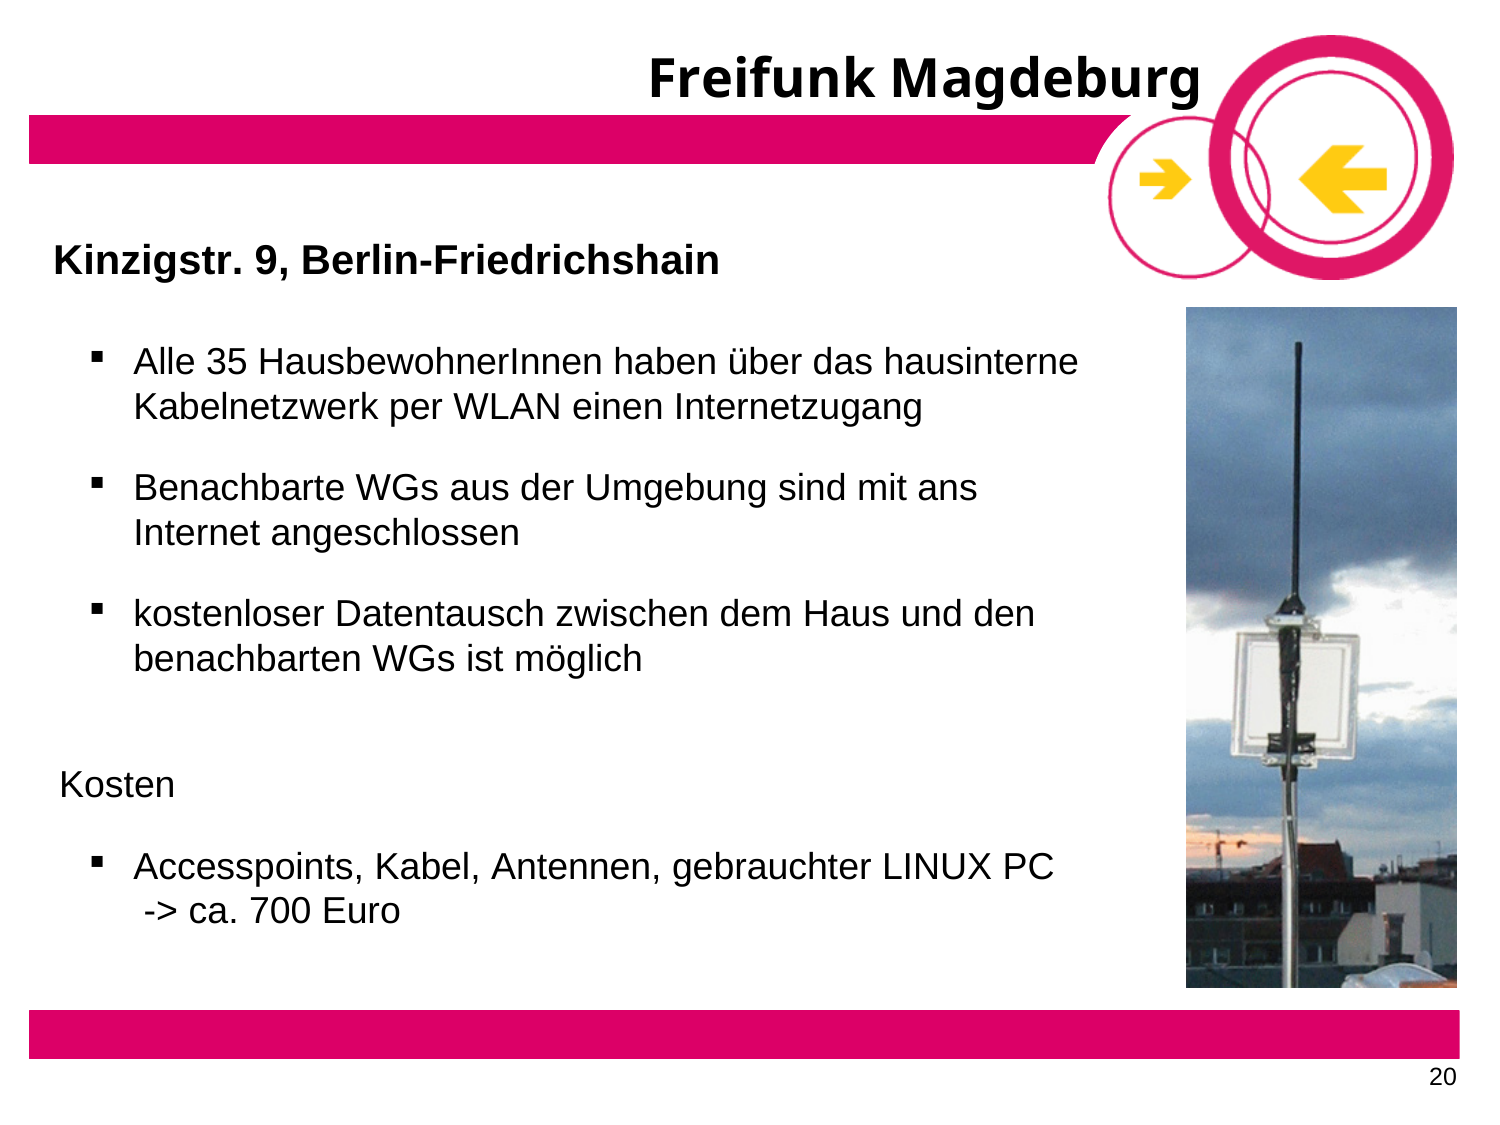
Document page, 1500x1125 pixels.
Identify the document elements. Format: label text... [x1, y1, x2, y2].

picture [1186, 307, 1457, 988]
text_box Kinzigstr. 9, Berlin-Friedrichshain [53, 233, 1046, 313]
picture [1107, 35, 1454, 280]
text_box Alle 35 HausbewohnerInnen haben über das hausinterne Kabelnetzwerk per WLAN einen Internetzugang Benachbarte WGs aus der Umgebung sind mit ans Internet angeschlossen kostenloser Datentausch zwischen dem Haus und den benachbarten WGs ist möglich Kosten Accesspoints, Kabel, Antennen, gebrauchter LINUX PC -> ca. 700 Euro [59, 337, 1124, 985]
